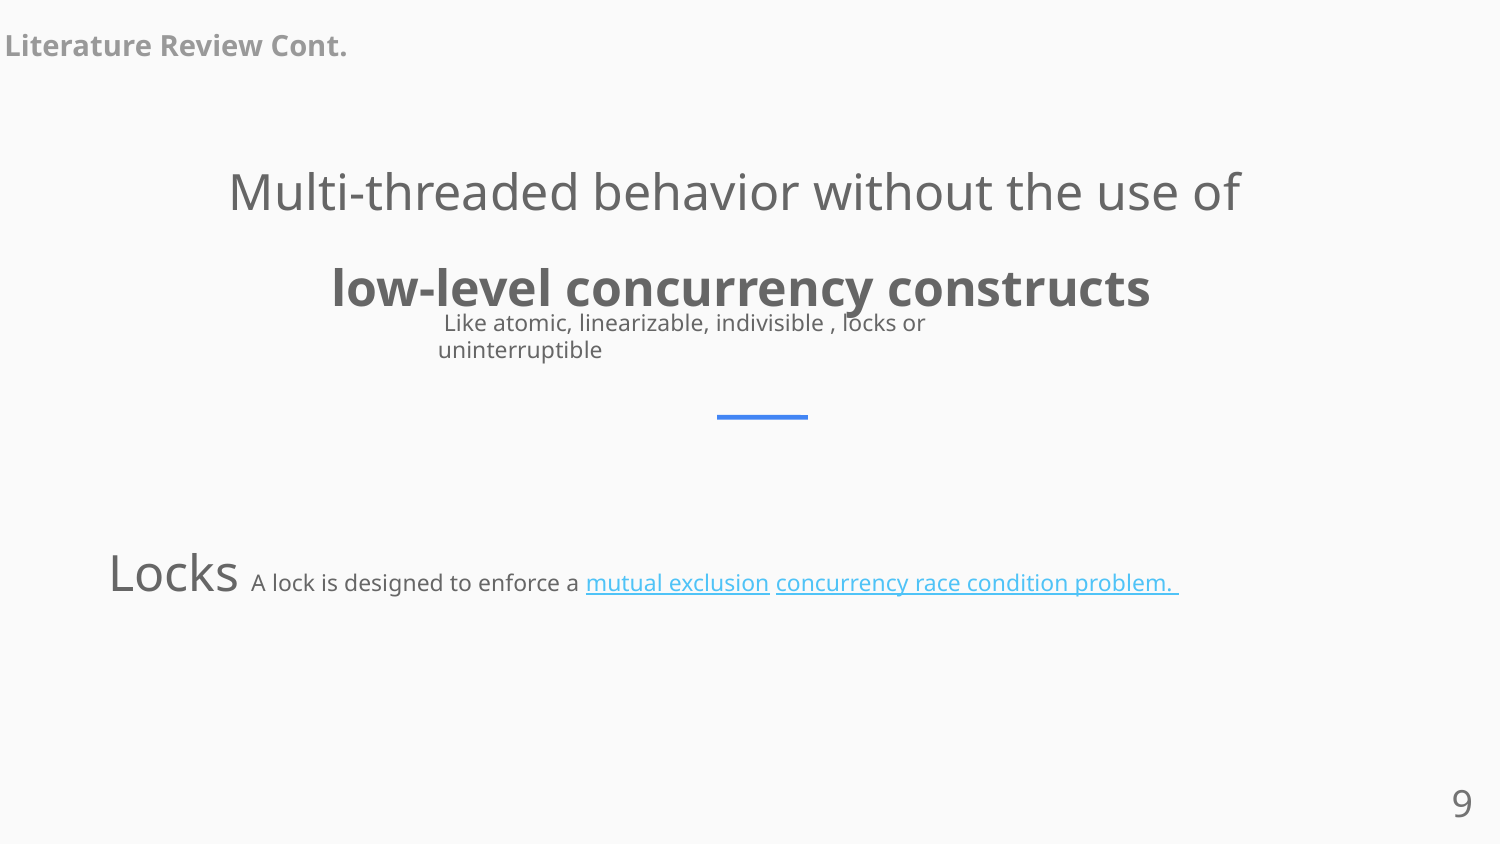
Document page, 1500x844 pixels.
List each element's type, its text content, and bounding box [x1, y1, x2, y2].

slide_number 9 [1398, 770, 1489, 835]
title Multi-threaded behavior without the use of low-level concurrency constructs [37, 110, 1446, 331]
text_box Literature Review Cont. [0, 12, 371, 89]
text_box Like atomic, linearizable, indivisible , locks or uninterruptible [422, 303, 1082, 369]
text_box Locks A lock is designed to enforce a mutual exclusion concurrency race condition problem. [93, 501, 1440, 606]
